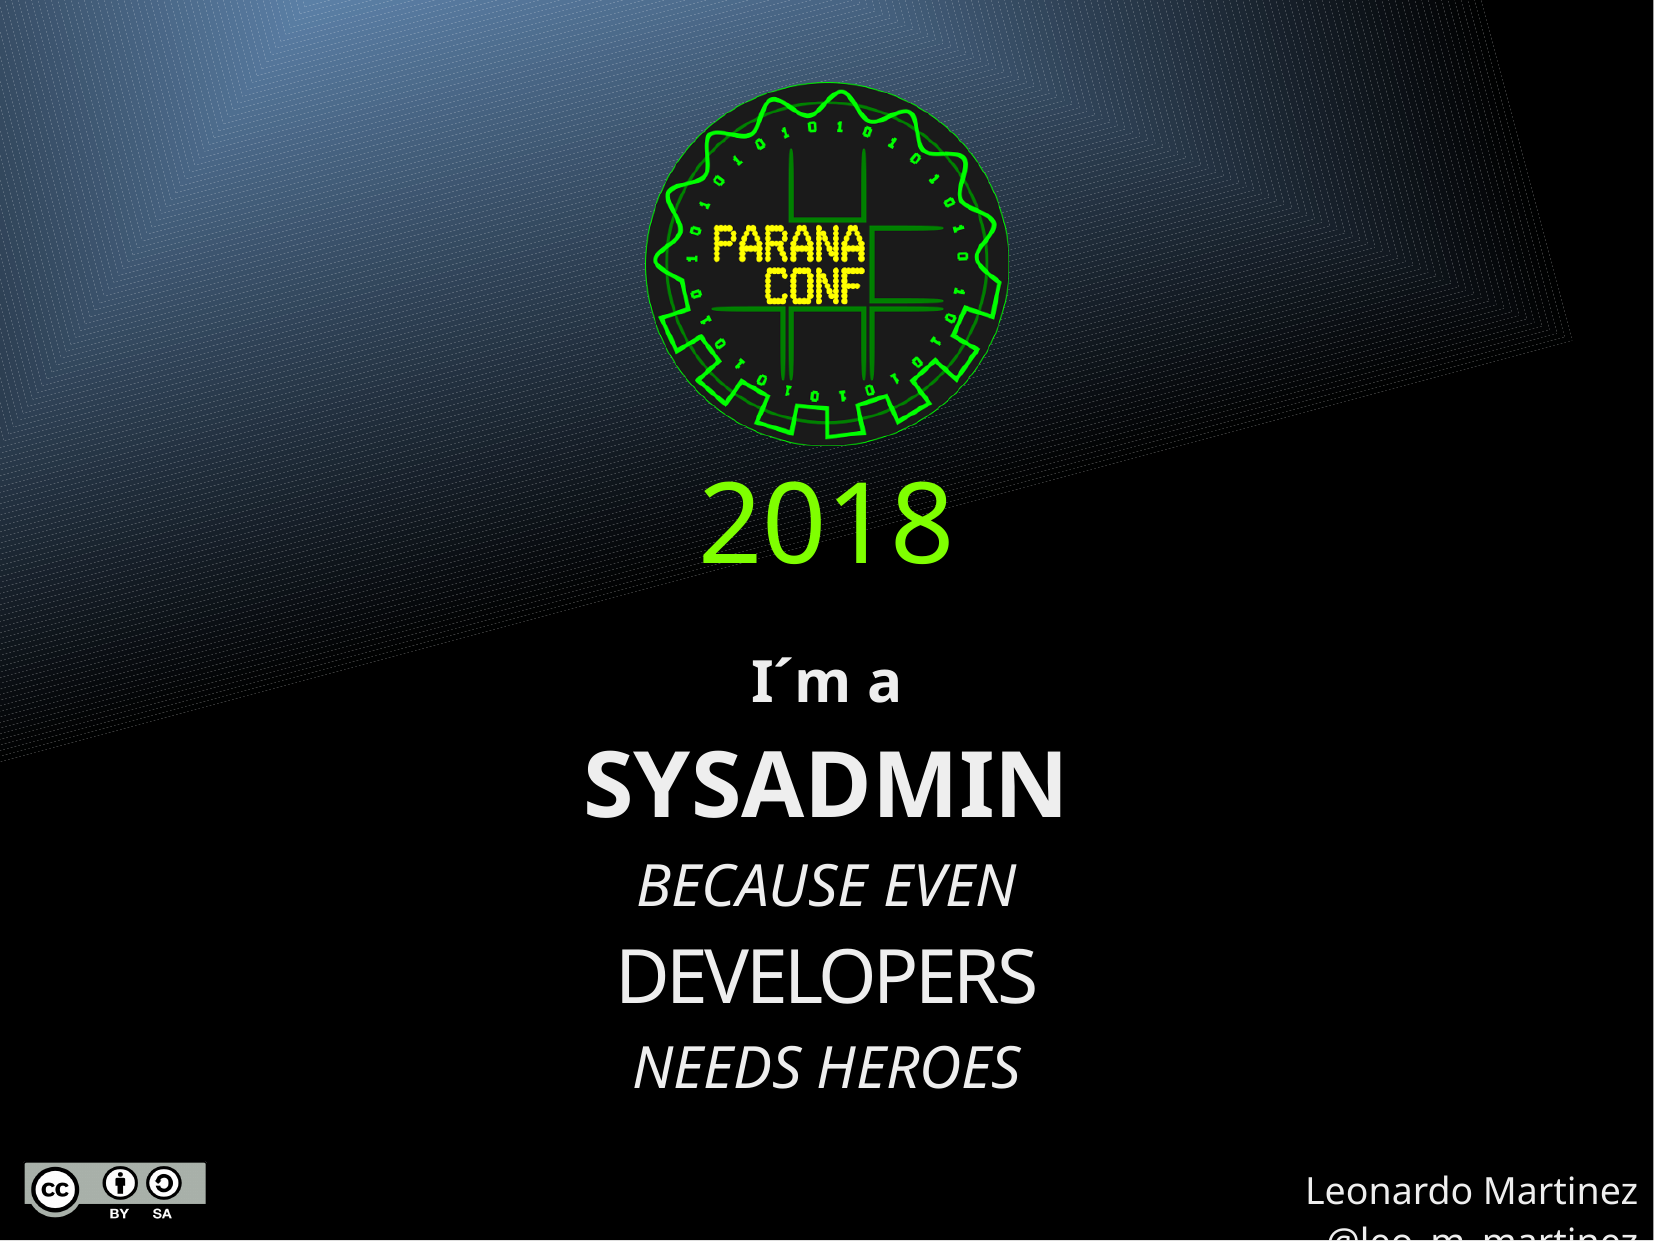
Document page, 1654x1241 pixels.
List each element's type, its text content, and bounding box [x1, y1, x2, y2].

text_box Leonardo Martinez @leo_m_martinez [1204, 1157, 1654, 1241]
picture [23, 1161, 207, 1222]
title I´m a SYSADMIN BECAUSE EVEN DEVELOPERS NEEDS HEROES [35, 635, 1619, 1111]
title 2018 [563, 460, 1090, 579]
picture [645, 82, 1009, 446]
